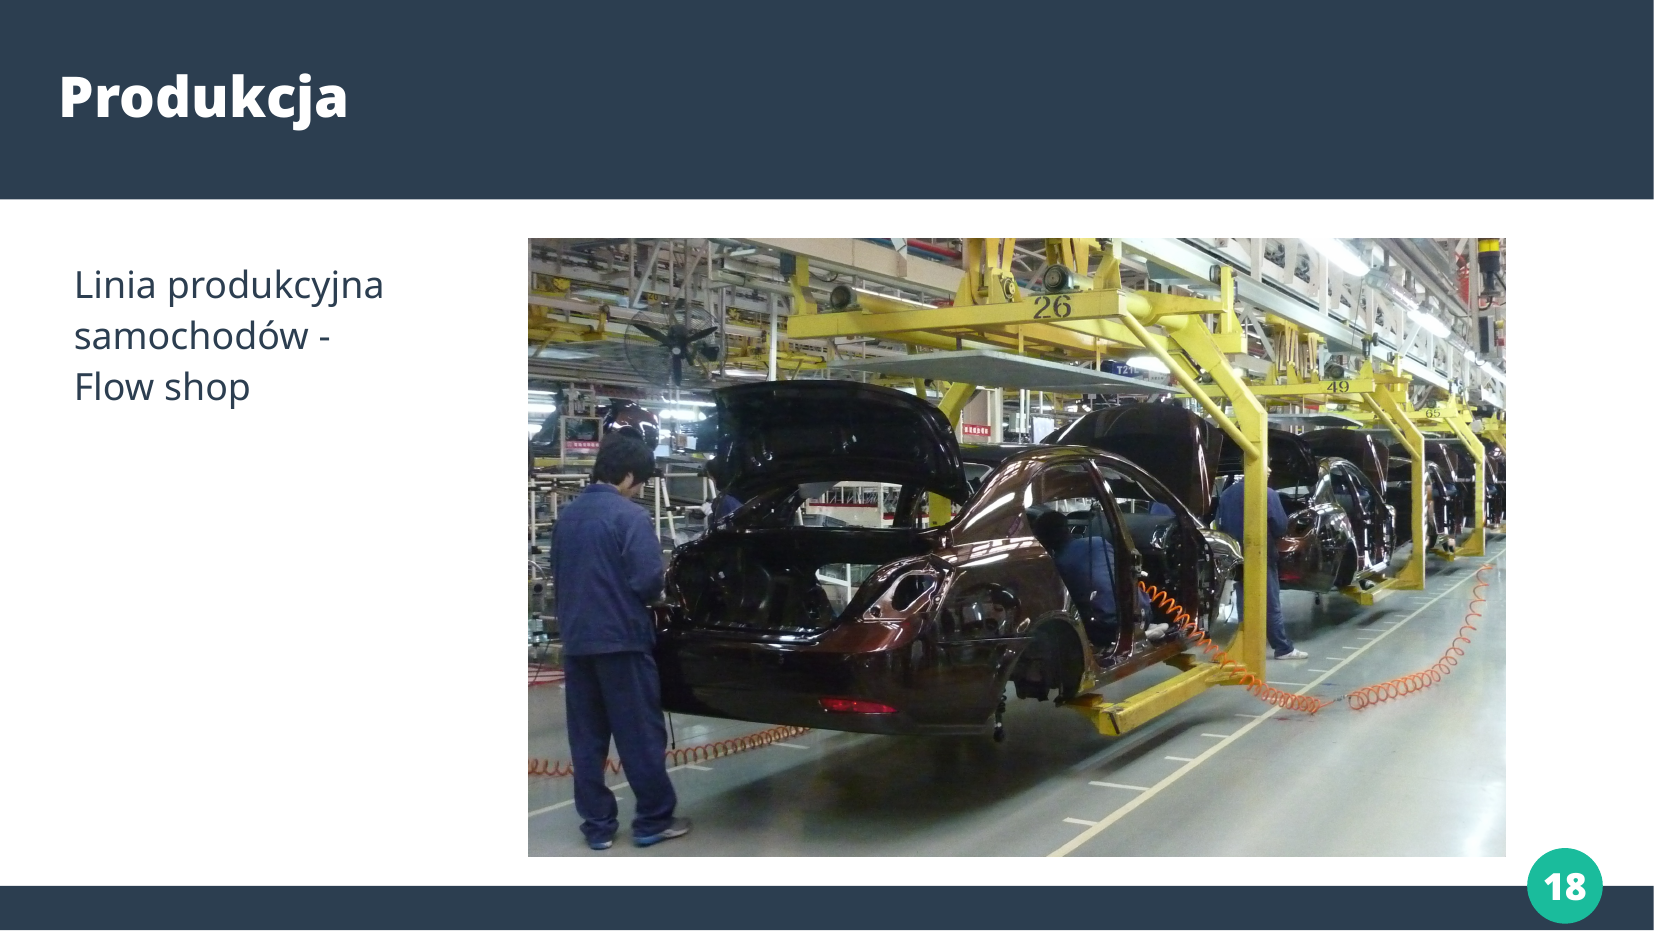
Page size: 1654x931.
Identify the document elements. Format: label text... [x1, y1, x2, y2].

picture [528, 238, 1506, 857]
text_box Linia produkcyjna samochodów - Flow shop [59, 256, 443, 414]
title Produkcja [59, 37, 1595, 155]
